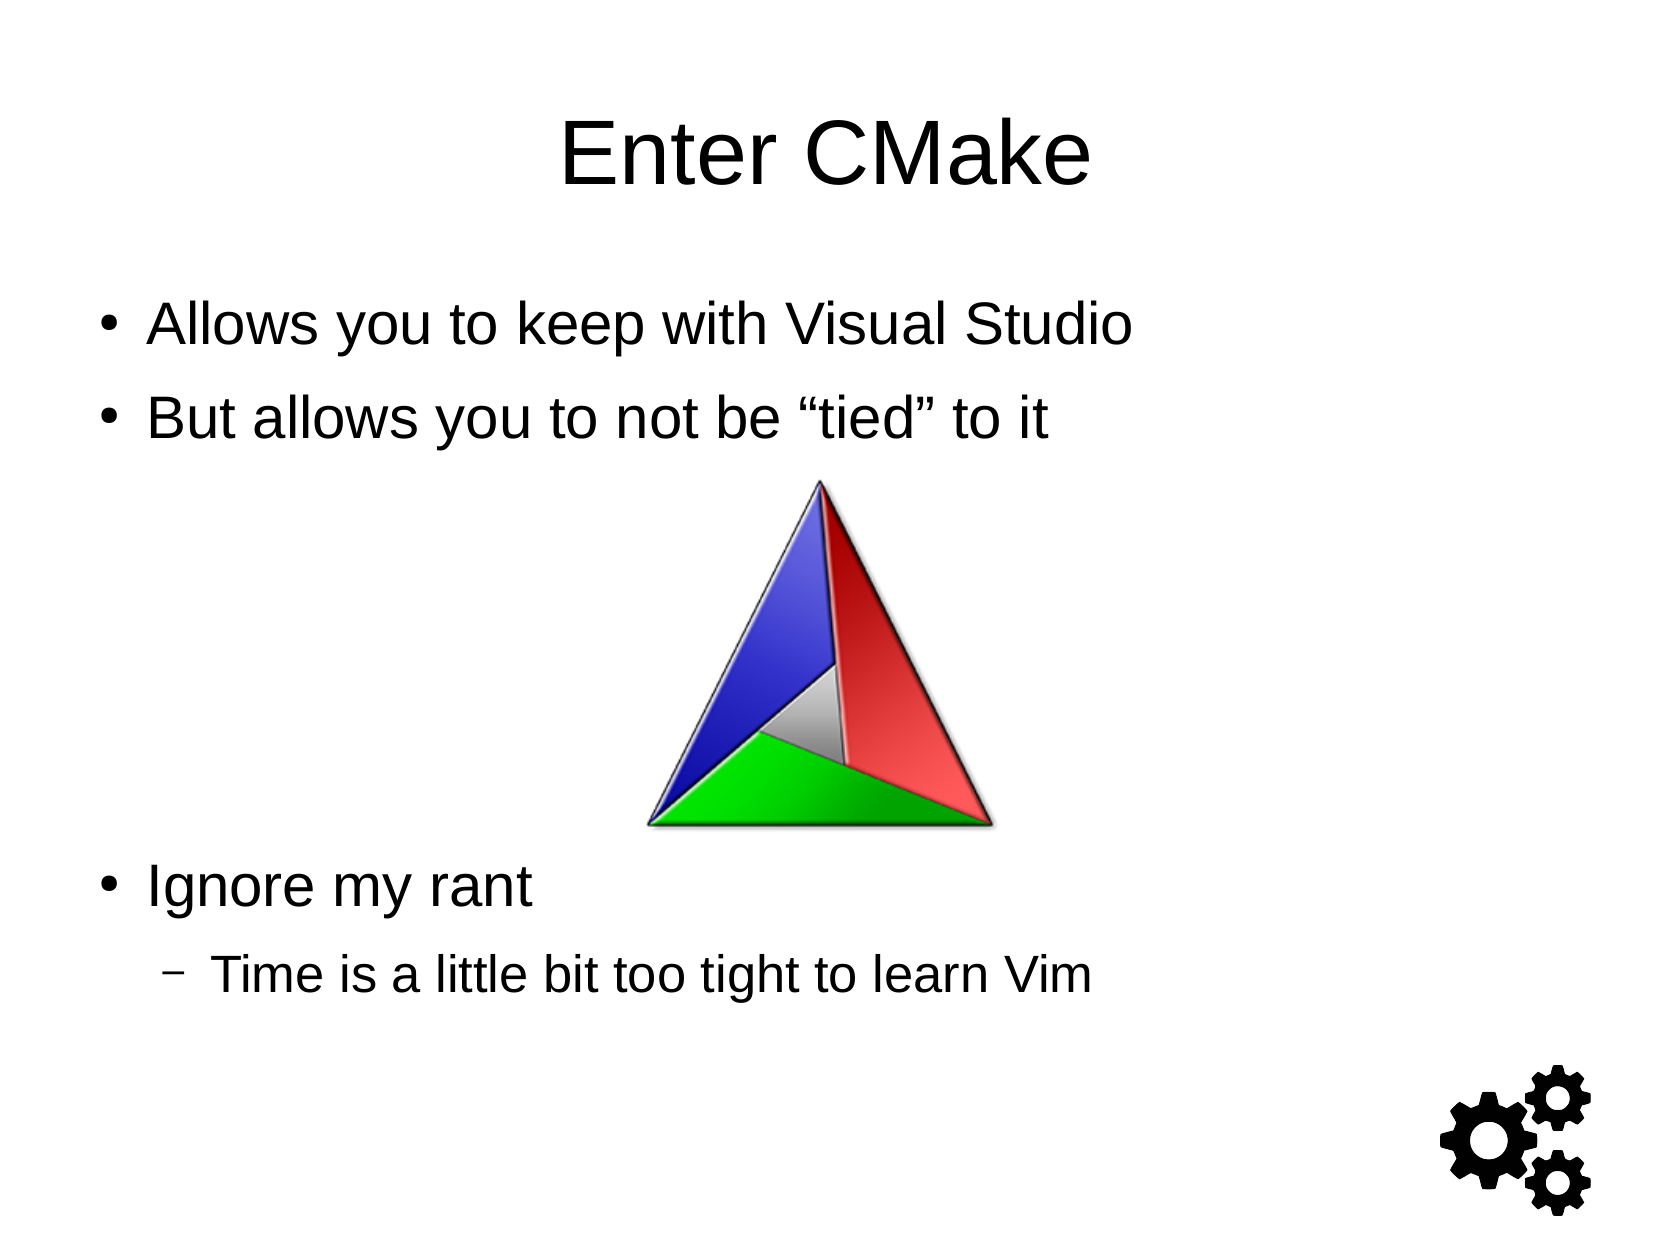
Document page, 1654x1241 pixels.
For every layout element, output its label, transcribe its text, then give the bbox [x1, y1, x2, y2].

list Allows you to keep with Visual Studio But allows you to not be “tied” to it Ignore my rant Time is a little bit too tight to learn Vim [82, 290, 1571, 1010]
title Enter CMake [82, 49, 1571, 257]
picture [1440, 1065, 1591, 1216]
picture [499, 474, 1141, 838]
